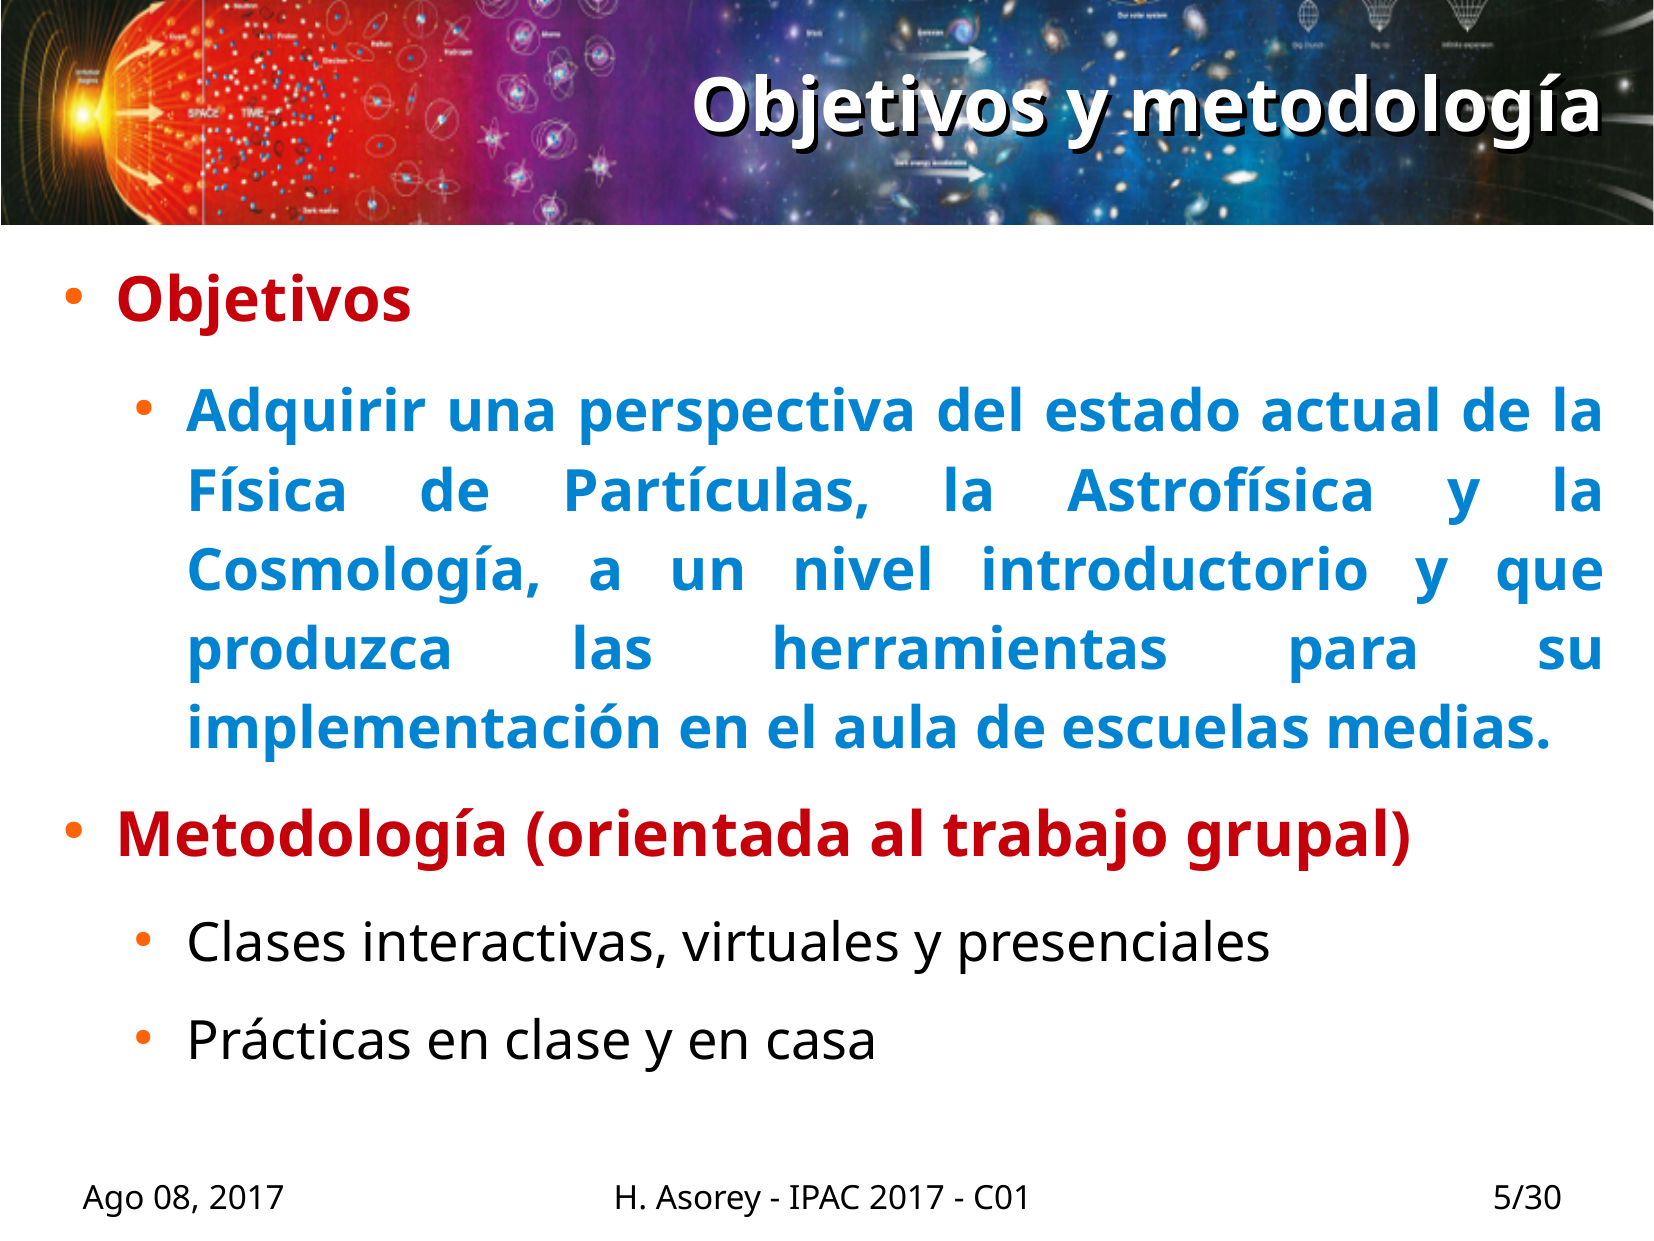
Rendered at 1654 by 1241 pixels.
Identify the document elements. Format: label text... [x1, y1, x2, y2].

title Objetivos y metodología [45, 15, 1606, 191]
picture [1, 0, 1654, 225]
list Objetivos Adquirir una perspectiva del estado actual de la Física de Partículas, la Astrofísica y la Cosmología, a un nivel introductorio y que produzca las herramientas para su implementación en el aula de escuelas medias. Metodología (orientada al trabajo grupal) Clases interactivas, virtuales y presenciales Prácticas en clase y en casa [45, 255, 1606, 1156]
